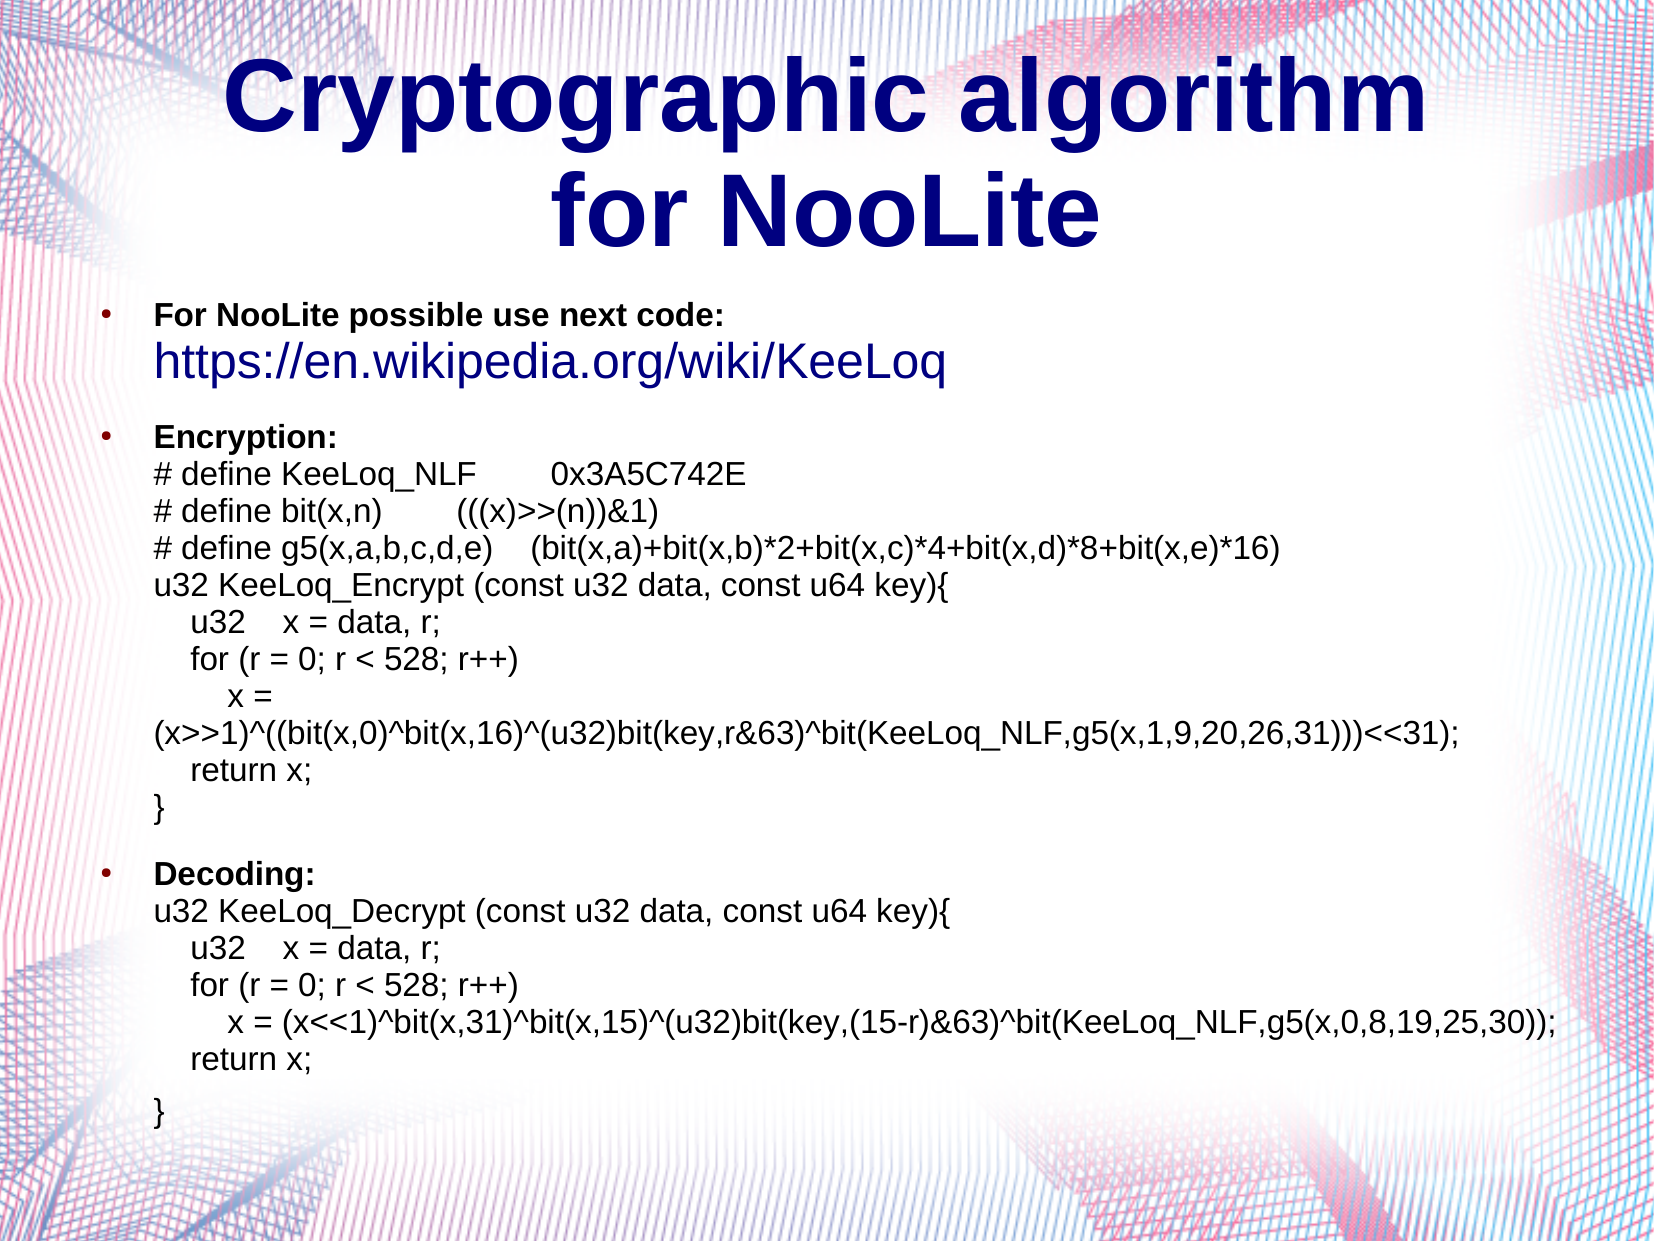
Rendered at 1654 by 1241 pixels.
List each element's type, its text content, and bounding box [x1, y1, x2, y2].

list For NooLite possible use next code: https://en.wikipedia.org/wiki/KeeLoq Encryption: # define KeeLoq_NLF 0x3A5C742E # define bit(x,n) (((x)>>(n))&1) # define g5(x,a,b,c,d,e) (bit(x,a)+bit(x,b)*2+bit(x,c)*4+bit(x,d)*8+bit(x,e)*16) u32 KeeLoq_Encrypt (const u32 data, const u64 key){ u32 x = data, r; for (r = 0; r < 528; r++) x = (x>>1)^((bit(x,0)^bit(x,16)^(u32)bit(key,r&63)^bit(KeeLoq_NLF,g5(x,1,9,20,26,31)))<<31); return x; } Decoding: u32 KeeLoq_Decrypt (const u32 data, const u64 key){ u32 x = data, r; for (r = 0; r < 528; r++) x = (x<<1)^bit(x,31)^bit(x,15)^(u32)bit(key,(15-r)&63)^bit(KeeLoq_NLF,g5(x,0,8,19,25,30)); return x; } [82, 296, 1571, 1134]
title Cryptographic algorithm for NooLite [82, 37, 1571, 269]
picture [0, 0, 1654, 1241]
